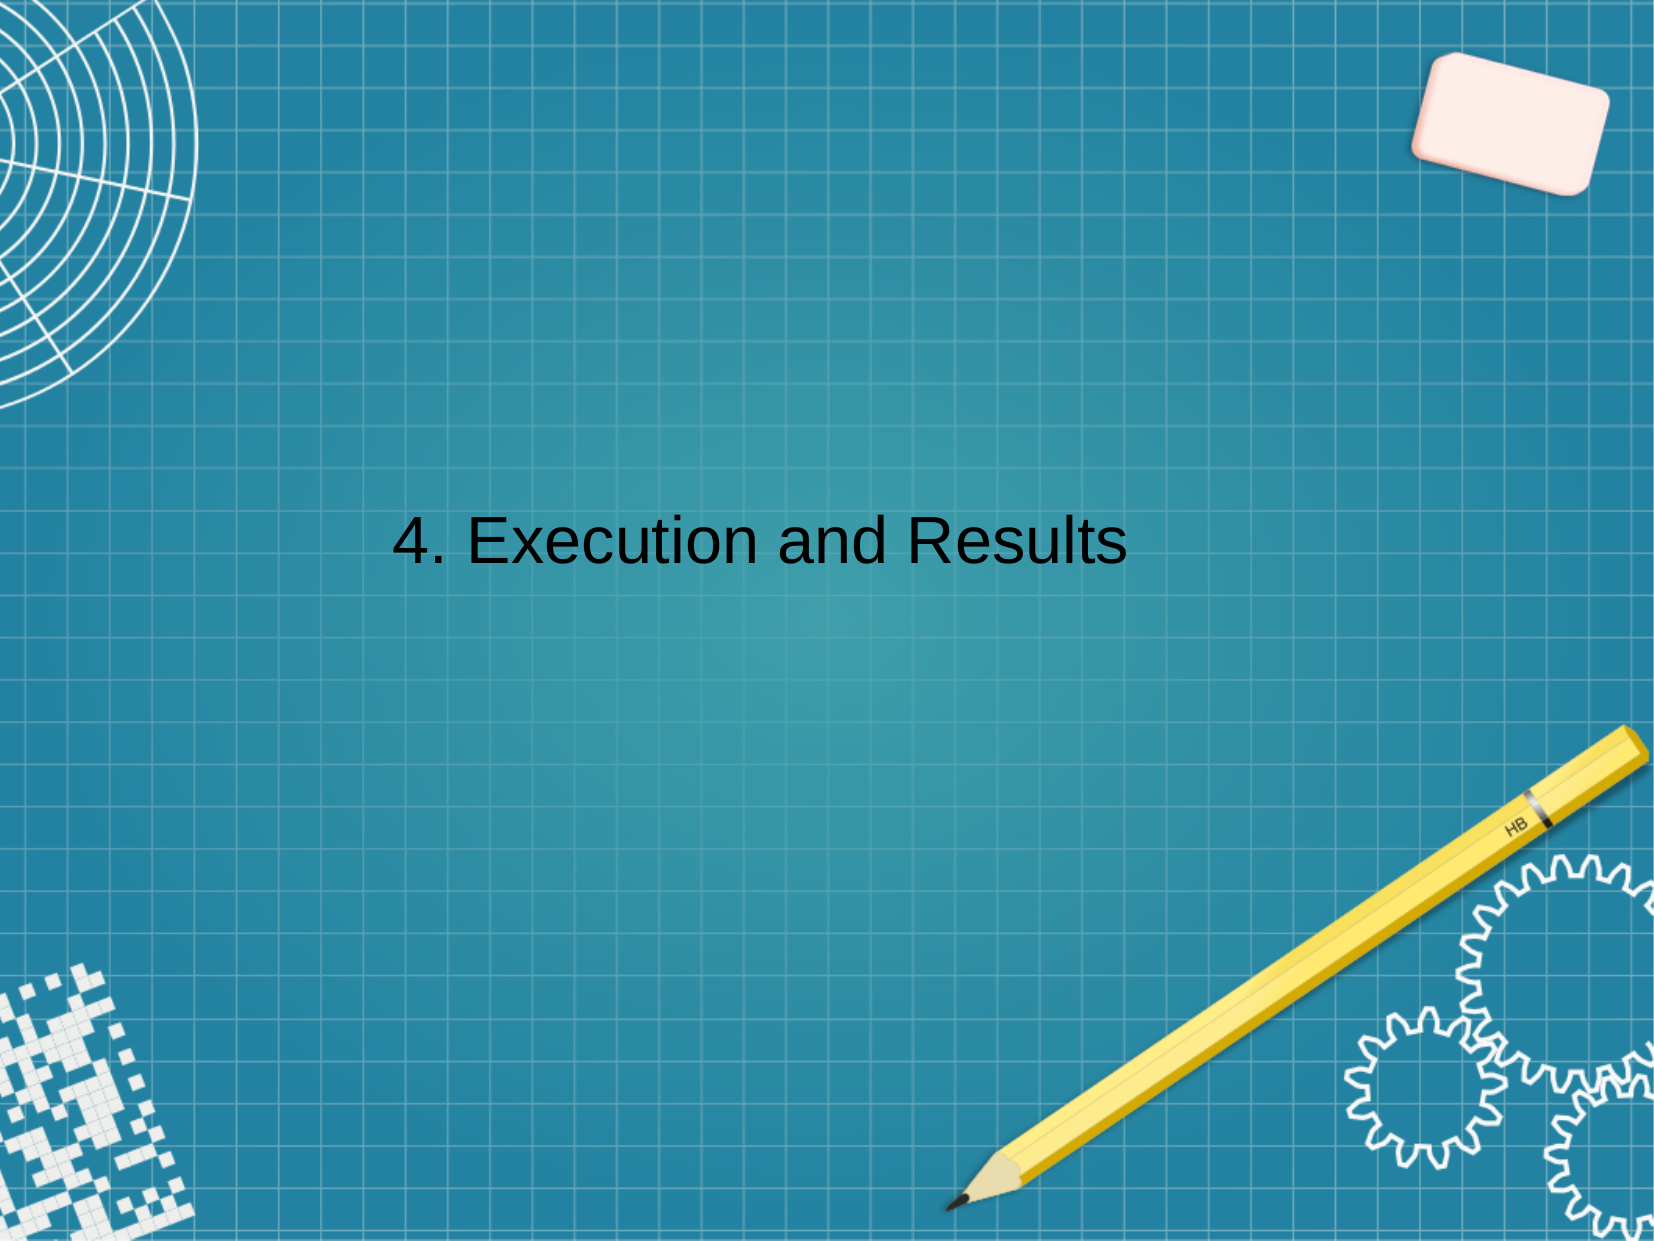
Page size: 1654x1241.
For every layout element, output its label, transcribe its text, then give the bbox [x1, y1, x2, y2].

text_box 4. Execution and Results [377, 496, 1185, 587]
picture [0, 0, 1654, 1241]
